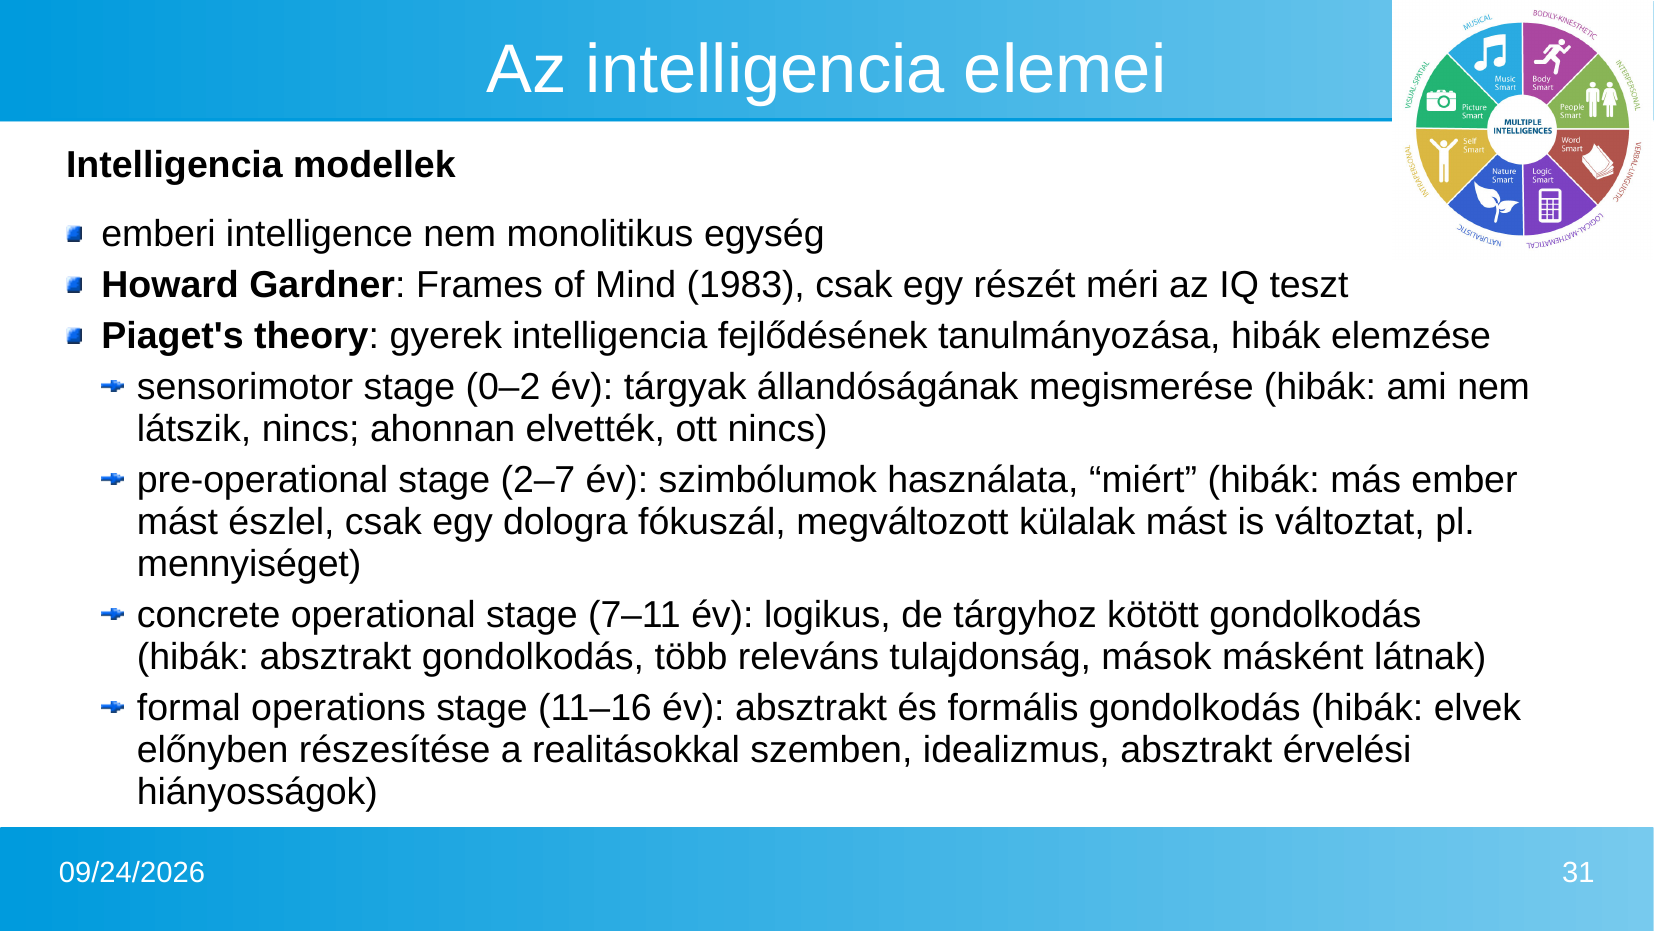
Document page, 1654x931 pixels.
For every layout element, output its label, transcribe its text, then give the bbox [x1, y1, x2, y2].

title Az intelligencia elemei [59, 29, 1392, 108]
picture [1392, 0, 1654, 260]
text_box Intelligencia modellek emberi intelligence nem monolitikus egység Howard Gardner: Frames of Mind (1983), csak egy részét méri az IQ teszt Piaget's theory: gyerek intelligencia fejlődésének tanulmányozása, hibák elemzése sensorimotor stage (0–2 év): tárgyak állandóságának megismerése (hibák: ami nem látszik, nincs; ahonnan elvették, ott nincs) pre-operational stage (2–7 év): szimbólumok használata, “miért” (hibák: más ember mást észlel, csak egy dologra fókuszál, megváltozott külalak mást is változtat, pl. mennyiséget) concrete operational stage (7–11 év): logikus, de tárgyhoz kötött gondolkodás (hibák: absztrakt gondolkodás, több releváns tulajdonság, mások másként látnak) formal operations stage (11–16 év): absztrakt és formális gondolkodás (hibák: elvek előnyben részesítése a realitásokkal szemben, idealizmus, absztrakt érvelési hiányosságok) [51, 136, 1547, 820]
